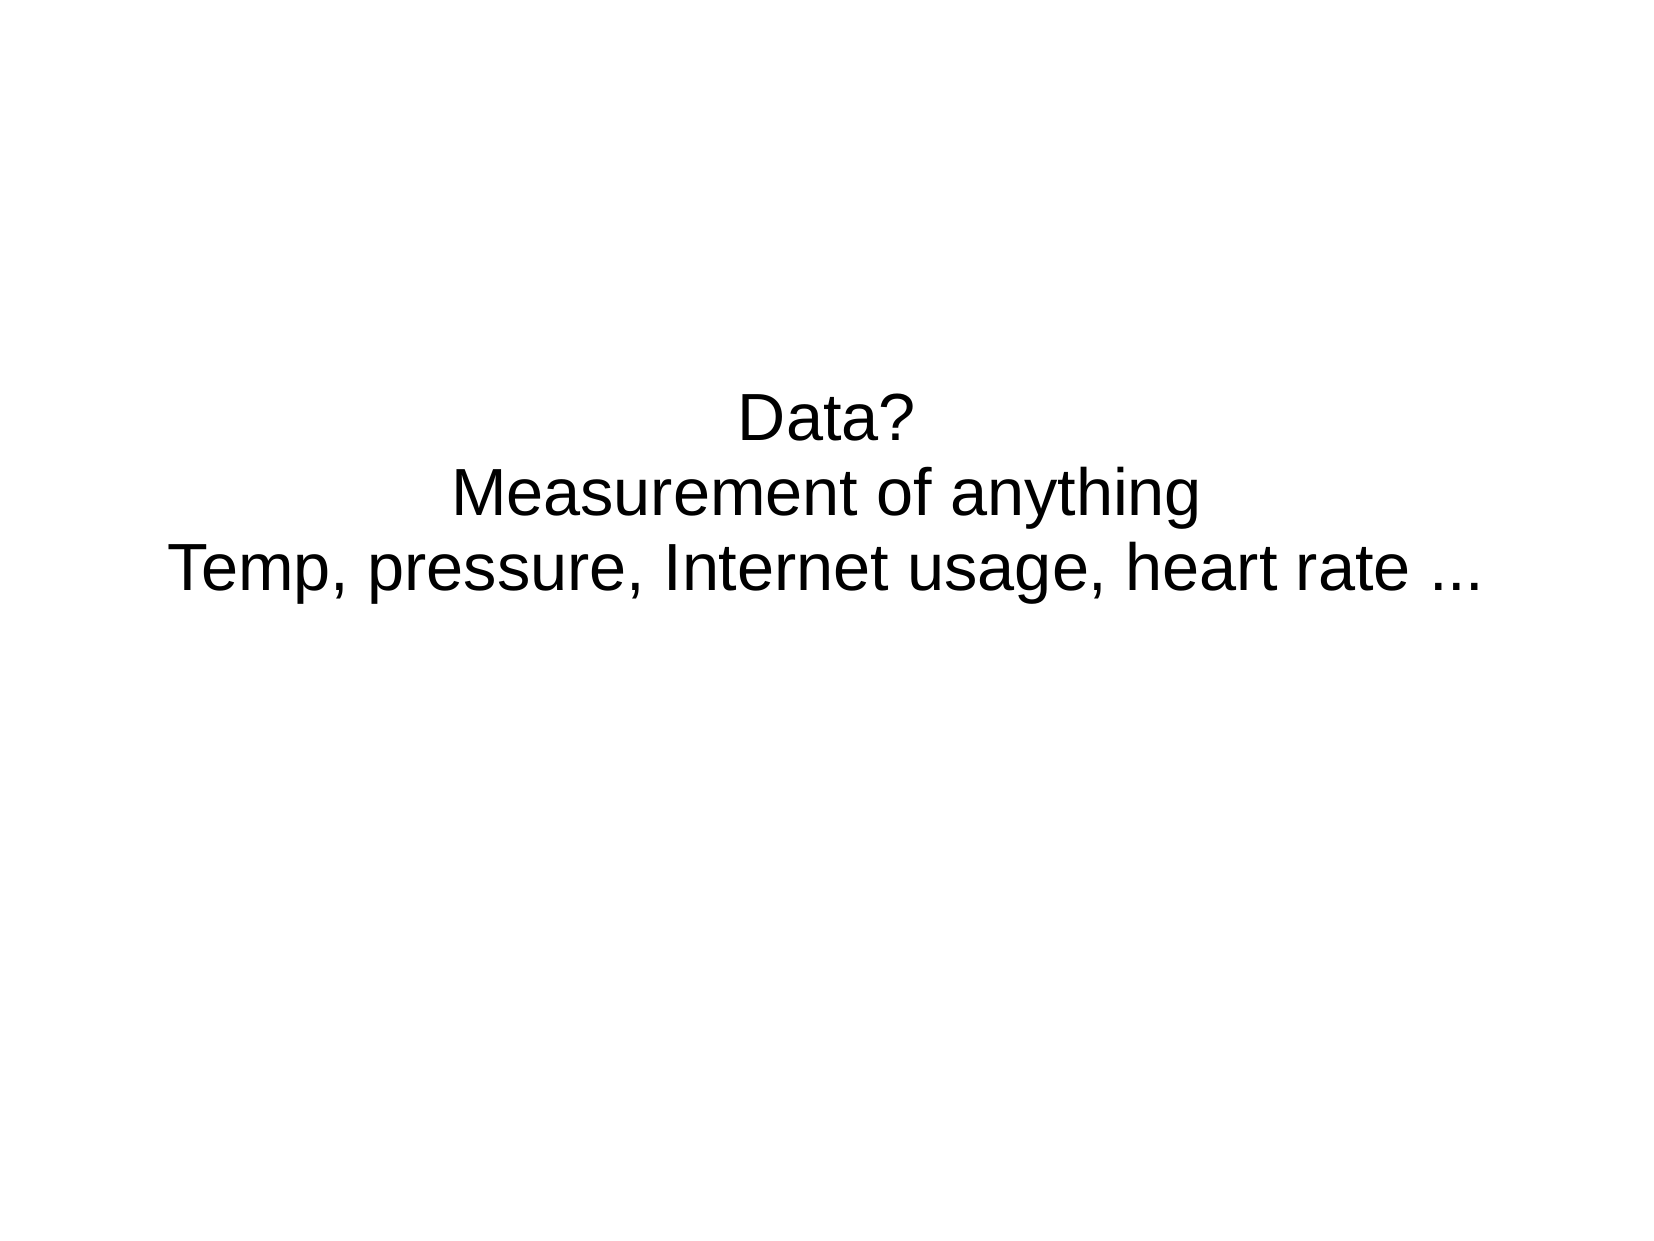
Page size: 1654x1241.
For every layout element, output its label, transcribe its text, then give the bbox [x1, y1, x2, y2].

subtitle Data? Measurement of anything Temp, pressure, Internet usage, heart rate ... [82, 49, 1571, 1010]
